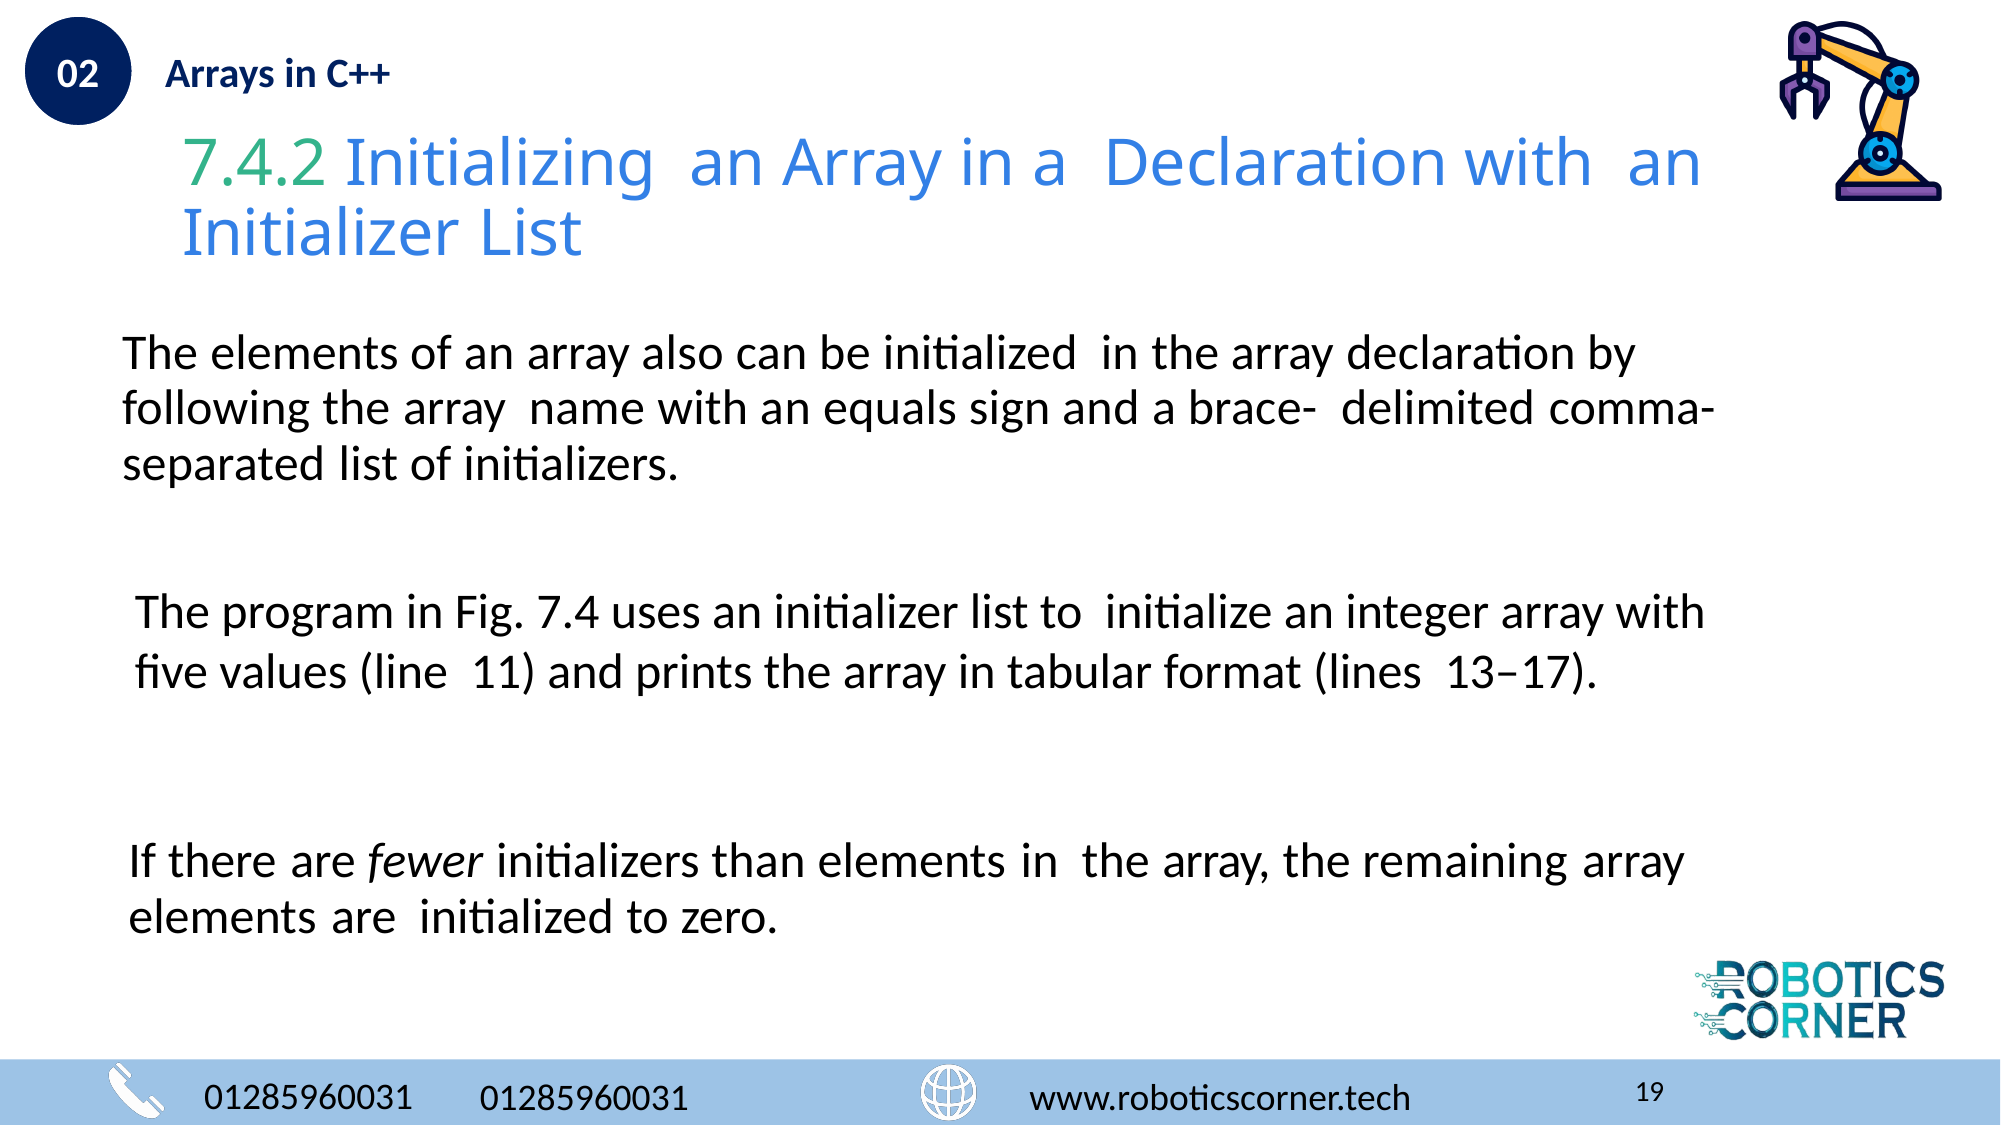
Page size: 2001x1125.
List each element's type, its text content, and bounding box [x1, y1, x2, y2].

text_box The elements of an array also can be initialized in the array declaration by following the array name with an equals sign and a brace- delimited comma-separated list of initializers. [119, 317, 1742, 492]
text_box If there are fewer initializers than elements in the array, the remaining array elements are initialized to zero. [126, 826, 1740, 945]
picture [1771, 21, 1950, 201]
text_box The program in Fig. 7.4 uses an initializer list to initialize an integer array with five values (line 11) and prints the array in tabular format (lines 13–17). [120, 571, 1733, 707]
title 7.4.2 Initializing an Array in a Declaration with an Initializer List [180, 120, 1735, 271]
picture [915, 1059, 981, 1125]
picture [103, 1057, 170, 1124]
text_box 02 [22, 14, 134, 128]
text_box Arrays in C++ [150, 38, 622, 103]
picture [1680, 859, 1953, 1059]
